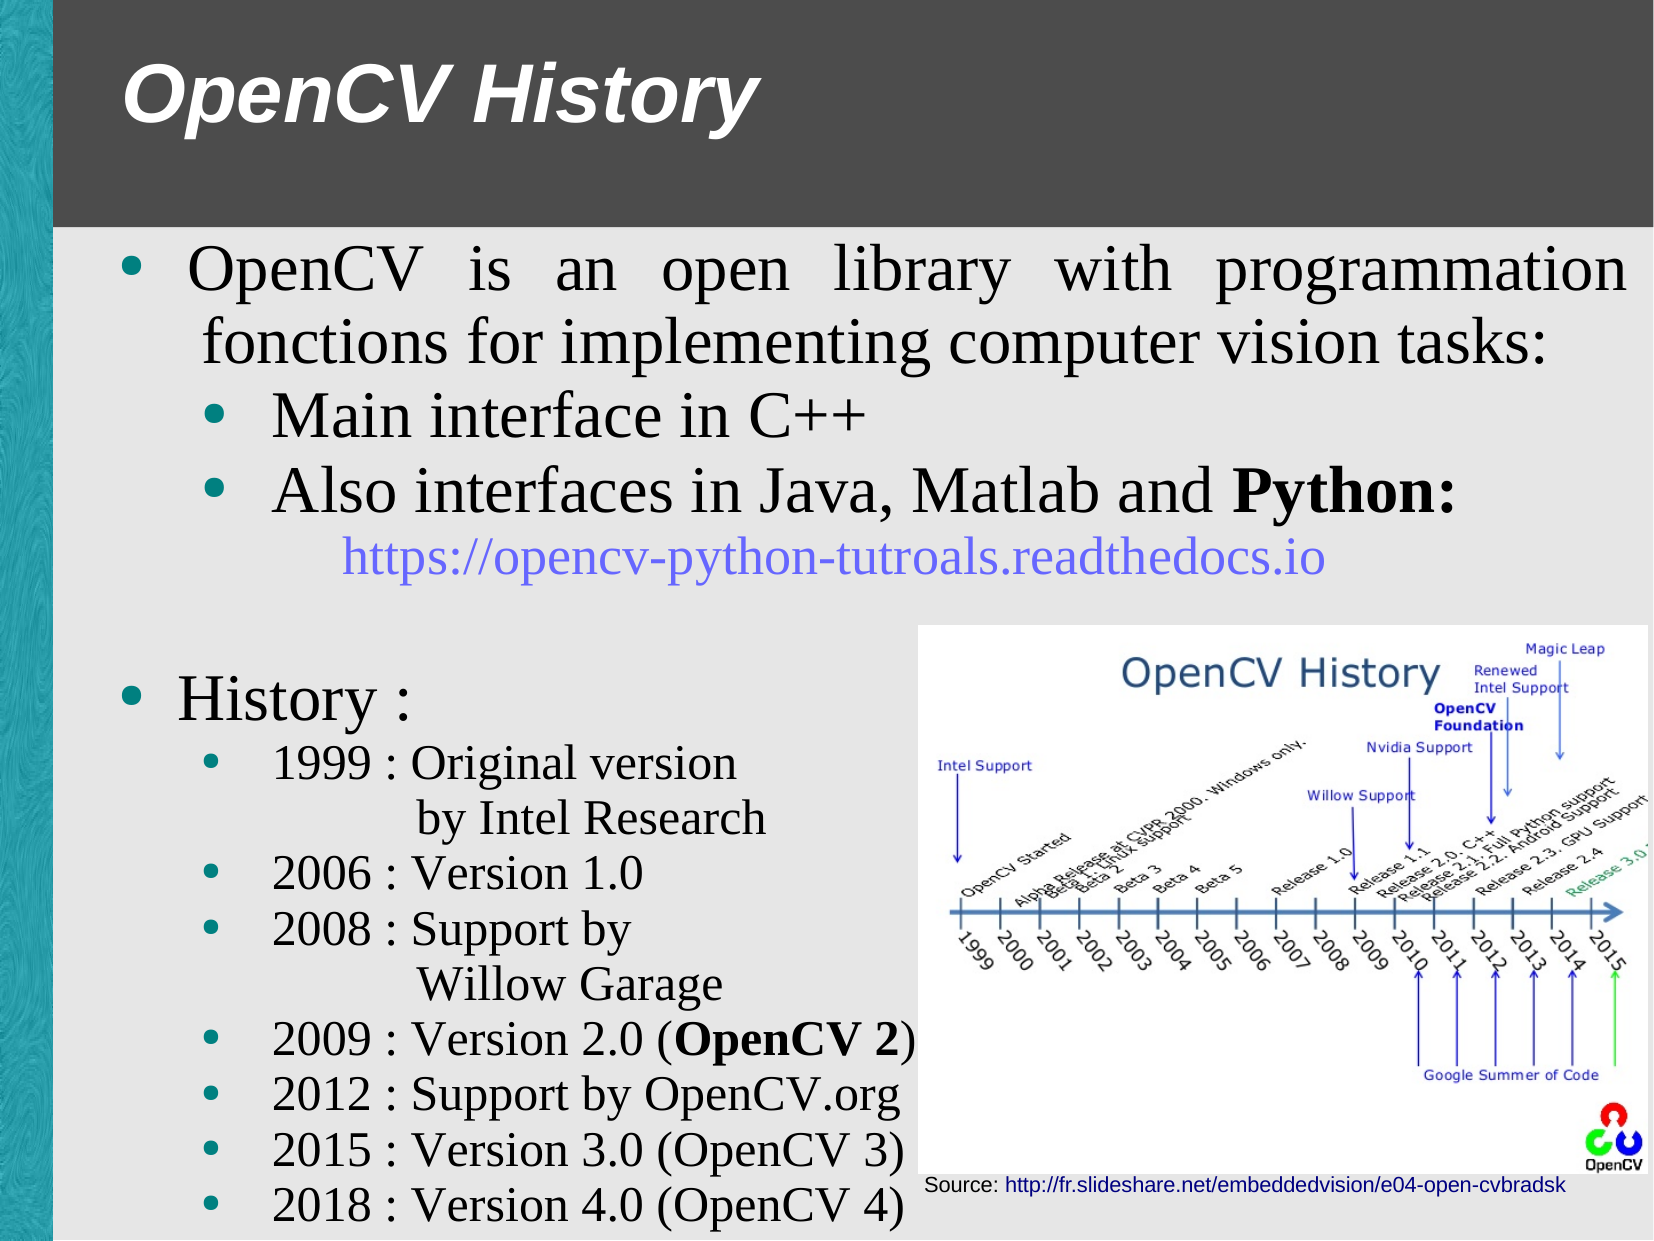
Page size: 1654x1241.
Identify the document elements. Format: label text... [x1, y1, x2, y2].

text_box Source: http://fr.slideshare.net/embeddedvision/e04-open-cvbradsk [909, 1164, 1654, 1241]
list OpenCV is an open library with programmation fonctions for implementing computer vision tasks: Main interface in C++ Also interfaces in Java, Matlab and Python: https://opencv-python-tutroals.readthedocs.io History : 1999 : Original version by Intel Research 2006 : Version 1.0 2008 : Support by Willow Garage 2009 : Version 2.0 (OpenCV 2) 2012 : Support by OpenCV.org 2015 : Version 3.0 (OpenCV 3) 2018 : Version 4.0 (OpenCV 4) [118, 230, 1630, 1241]
title OpenCV History [121, 46, 1565, 141]
picture [918, 625, 1648, 1164]
picture [0, 0, 53, 1241]
